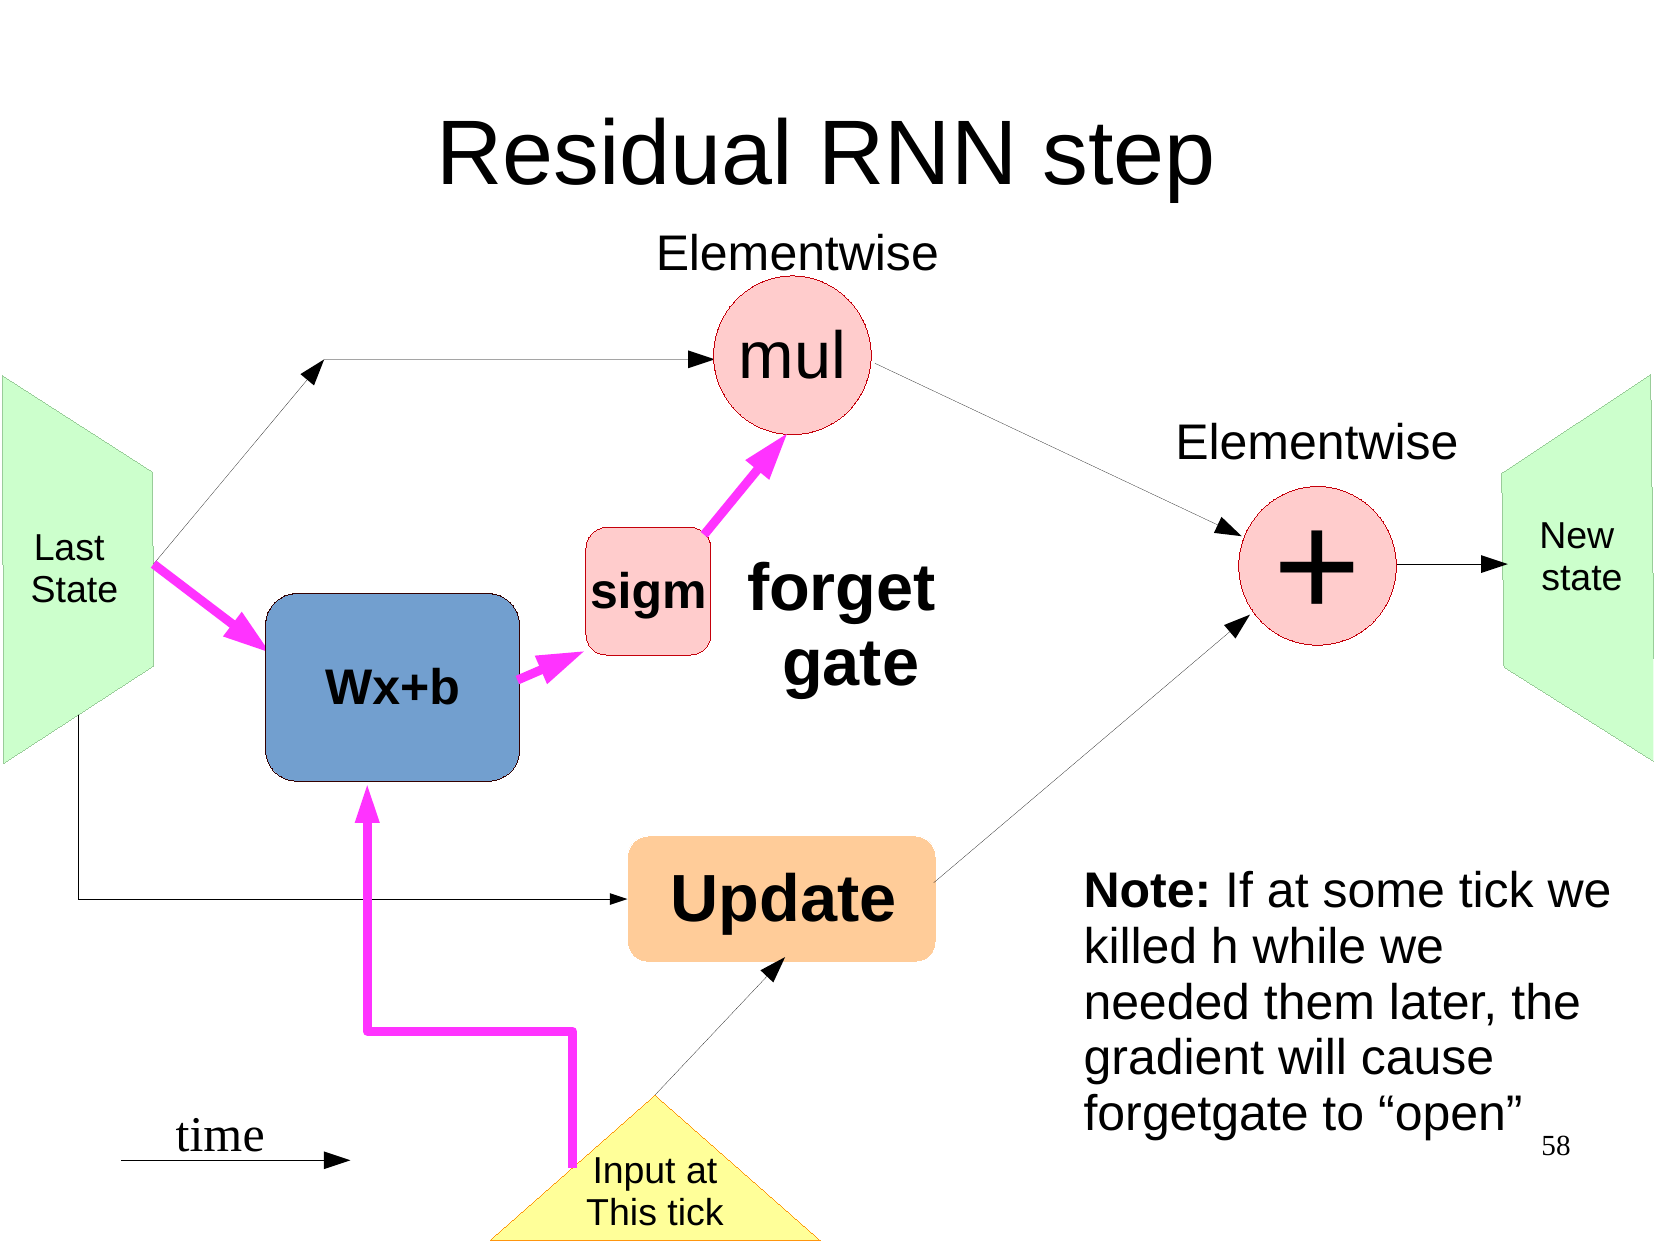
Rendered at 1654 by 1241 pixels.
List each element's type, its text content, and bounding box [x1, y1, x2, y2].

text_box + [1238, 486, 1397, 646]
text_box time [160, 1107, 280, 1164]
text_box [1503, 606, 1654, 762]
text_box mul [713, 289, 872, 435]
text_box forget gate [732, 542, 970, 707]
text_box New state [1483, 507, 1654, 606]
text_box Input at This tick [490, 1095, 821, 1241]
text_box Wx+b [265, 593, 520, 782]
text_box Elementwise [640, 217, 954, 289]
text_box Note: If at some tick we killed h while we needed them later, the gradient will cause forgetgate to “open” [1068, 855, 1633, 1152]
text_box [3, 661, 154, 764]
text_box Last State [158, 547, 169, 569]
text_box [2, 375, 153, 519]
text_box Last State [0, 519, 169, 661]
text_box sigm [585, 527, 711, 656]
title Residual RNN step [82, 49, 1571, 257]
text_box [627, 835, 937, 963]
text_box Update [656, 853, 913, 944]
text_box [1501, 374, 1653, 507]
text_box Elementwise [1160, 406, 1474, 478]
